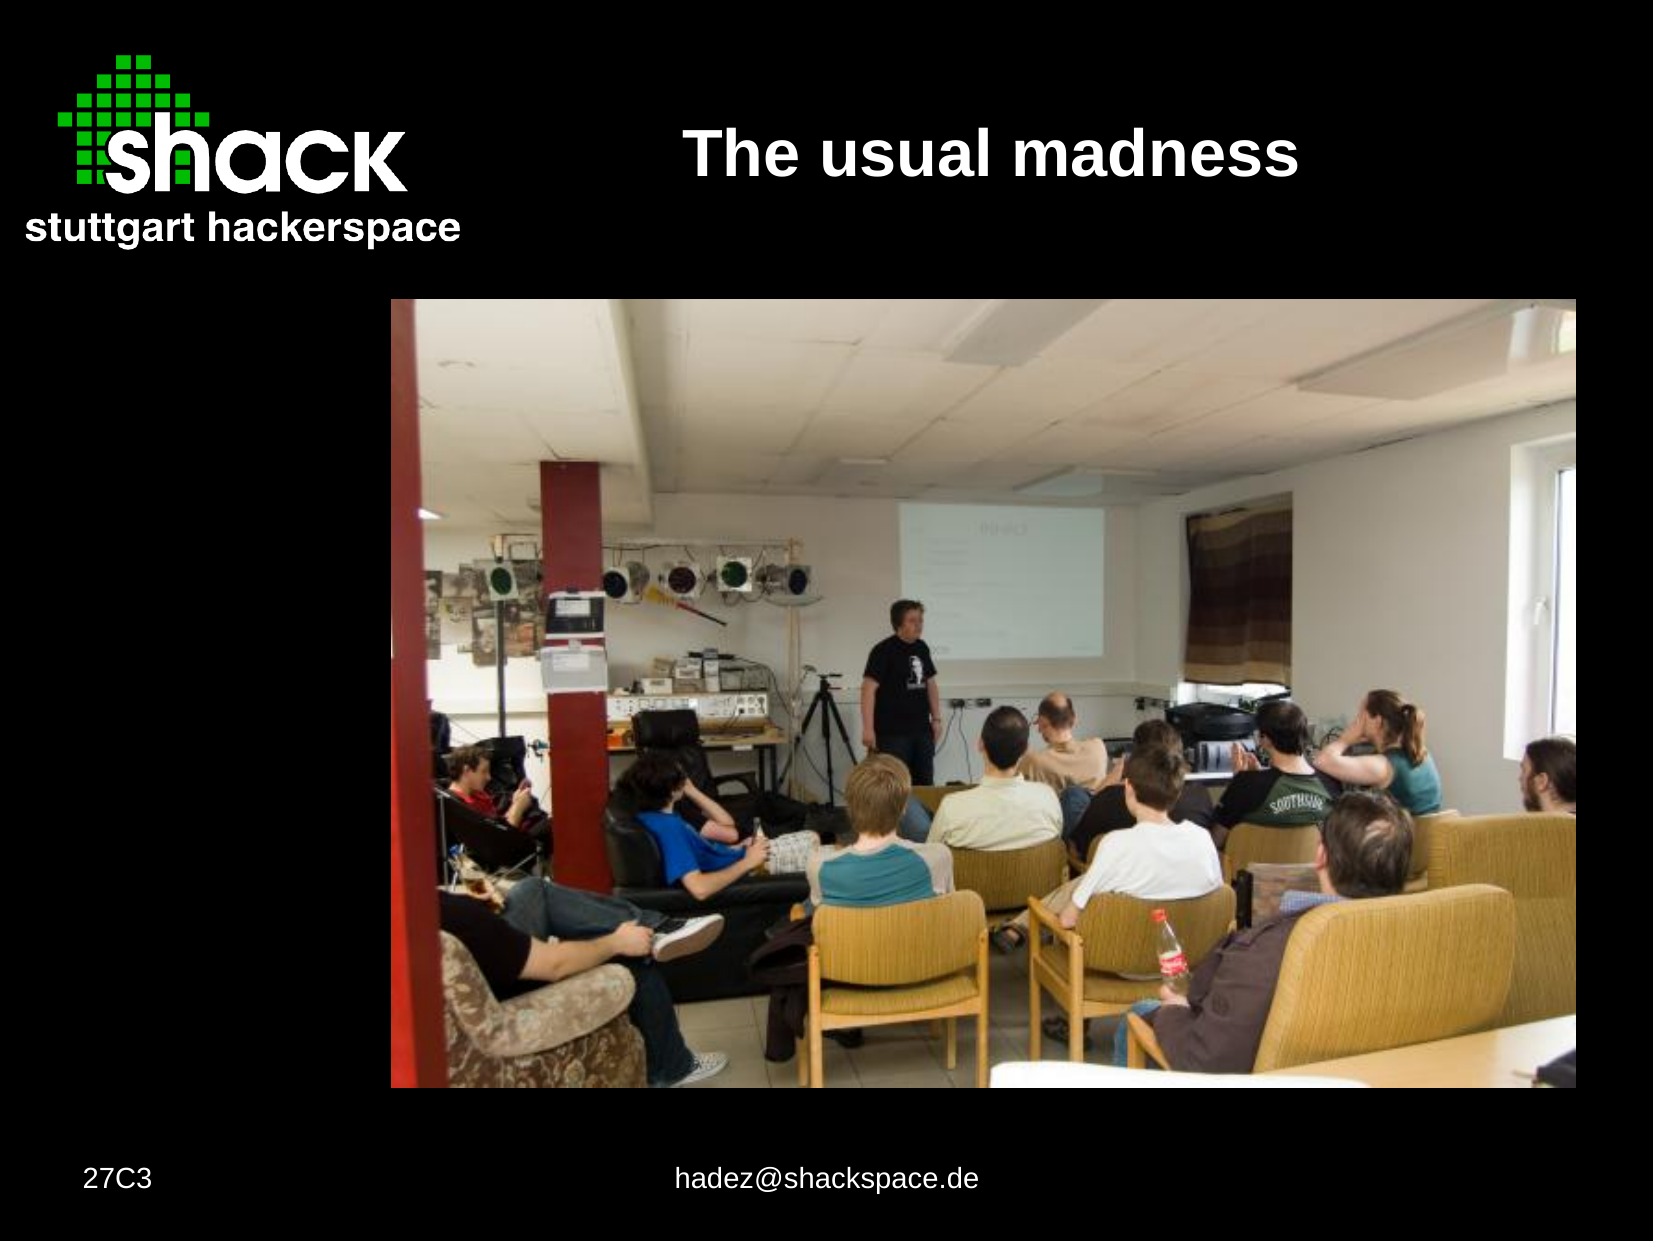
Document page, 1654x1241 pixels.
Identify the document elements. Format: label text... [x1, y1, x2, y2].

picture [8, 47, 477, 257]
title The usual madness [412, 49, 1571, 257]
picture [391, 299, 1576, 1088]
